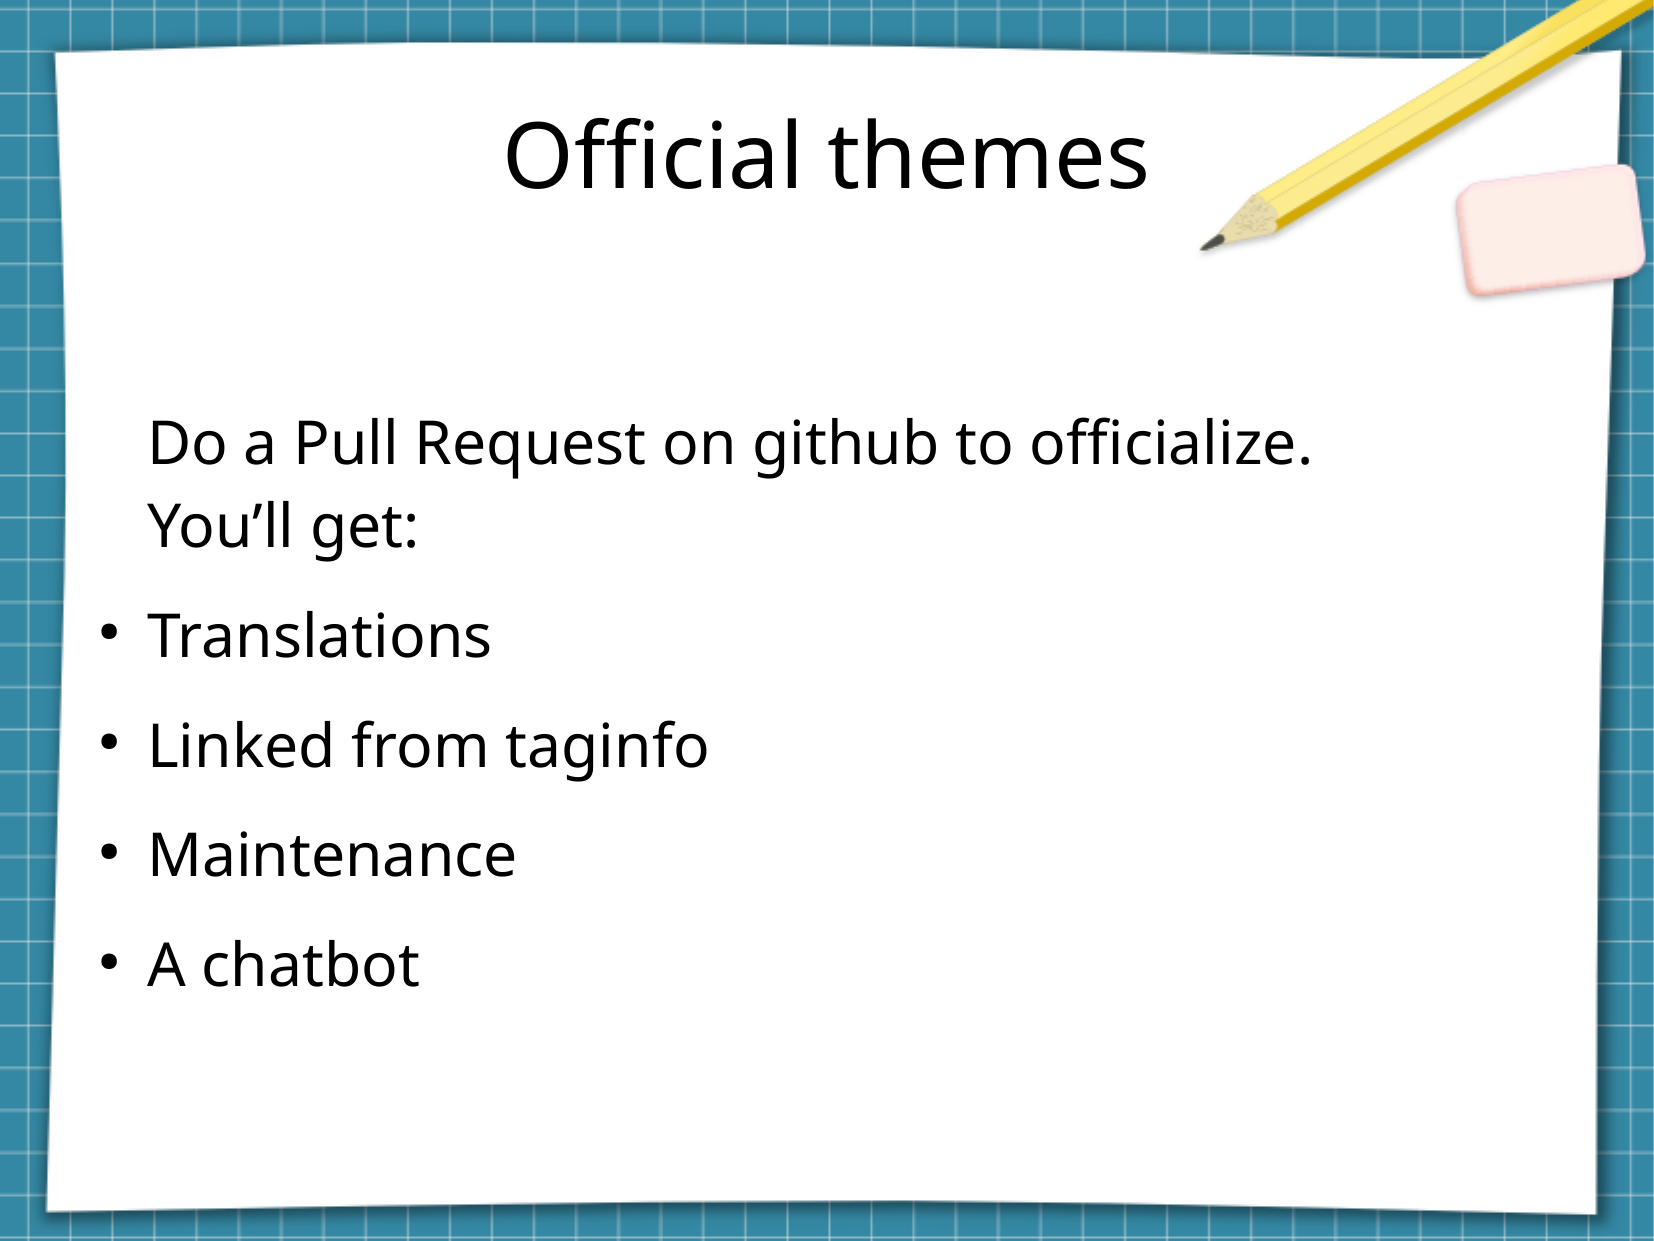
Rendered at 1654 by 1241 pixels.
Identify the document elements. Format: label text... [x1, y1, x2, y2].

title Official themes [82, 49, 1571, 257]
picture [0, 0, 1654, 1241]
list Do a Pull Request on github to officialize. You’ll get: Translations Linked from taginfo Maintenance A chatbot [82, 290, 1571, 1010]
